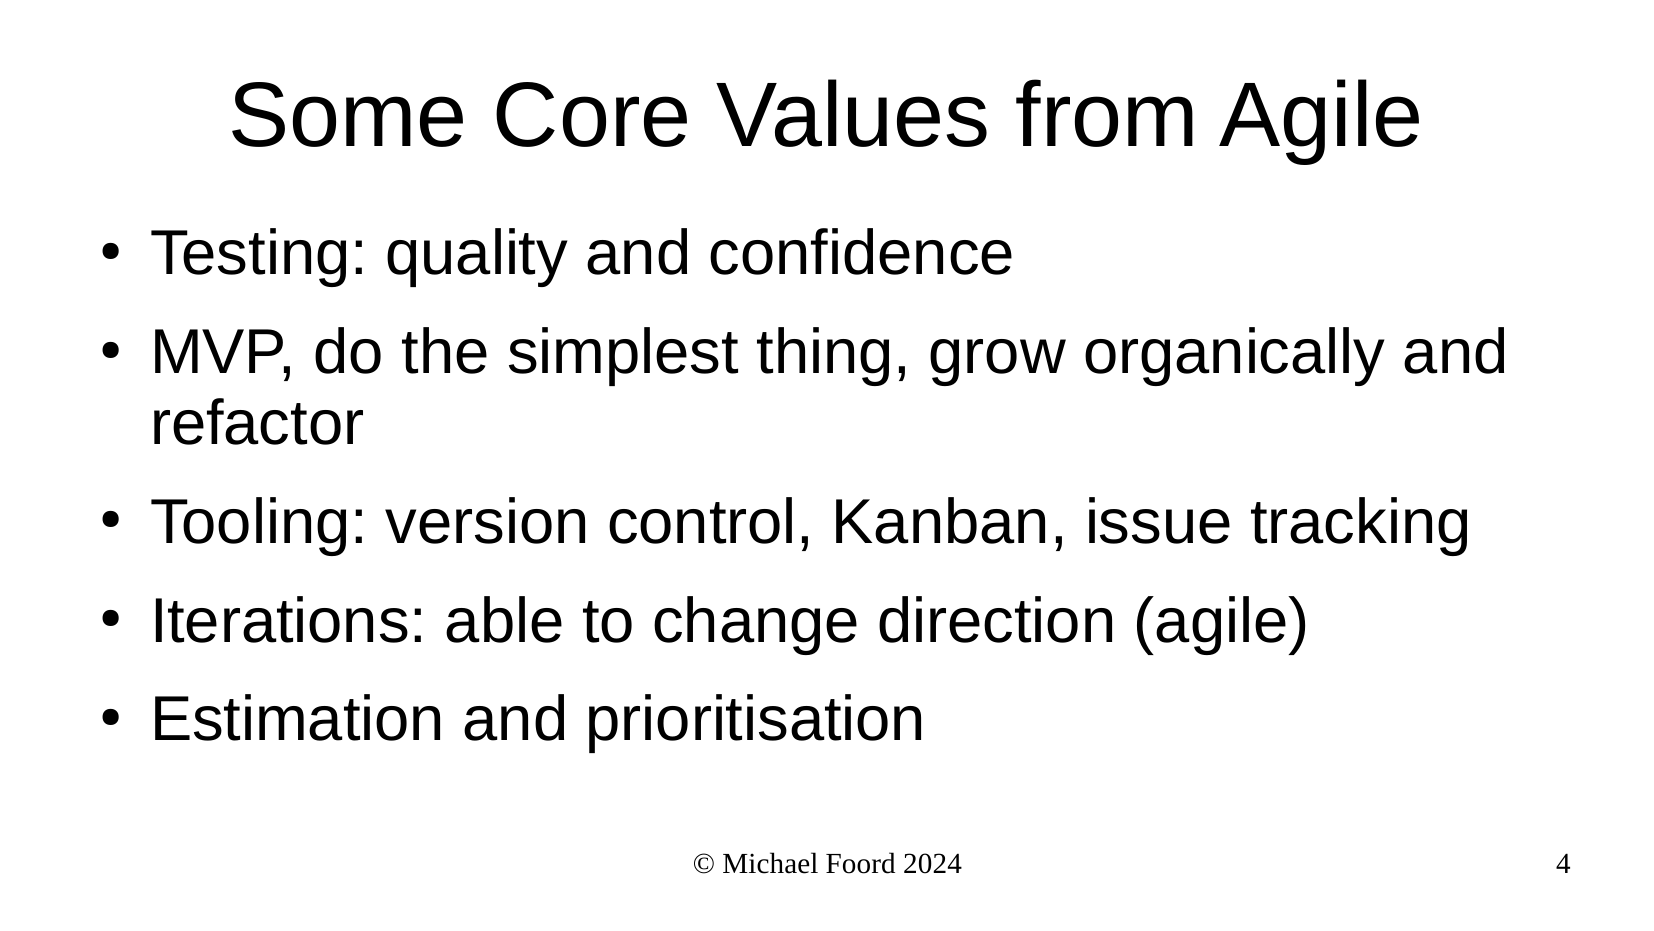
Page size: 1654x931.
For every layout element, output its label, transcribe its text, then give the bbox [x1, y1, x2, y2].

title Some Core Values from Agile [82, 37, 1571, 193]
list Testing: quality and confidence MVP, do the simplest thing, grow organically and refactor Tooling: version control, Kanban, issue tracking Iterations: able to change direction (agile) Estimation and prioritisation [82, 217, 1571, 758]
